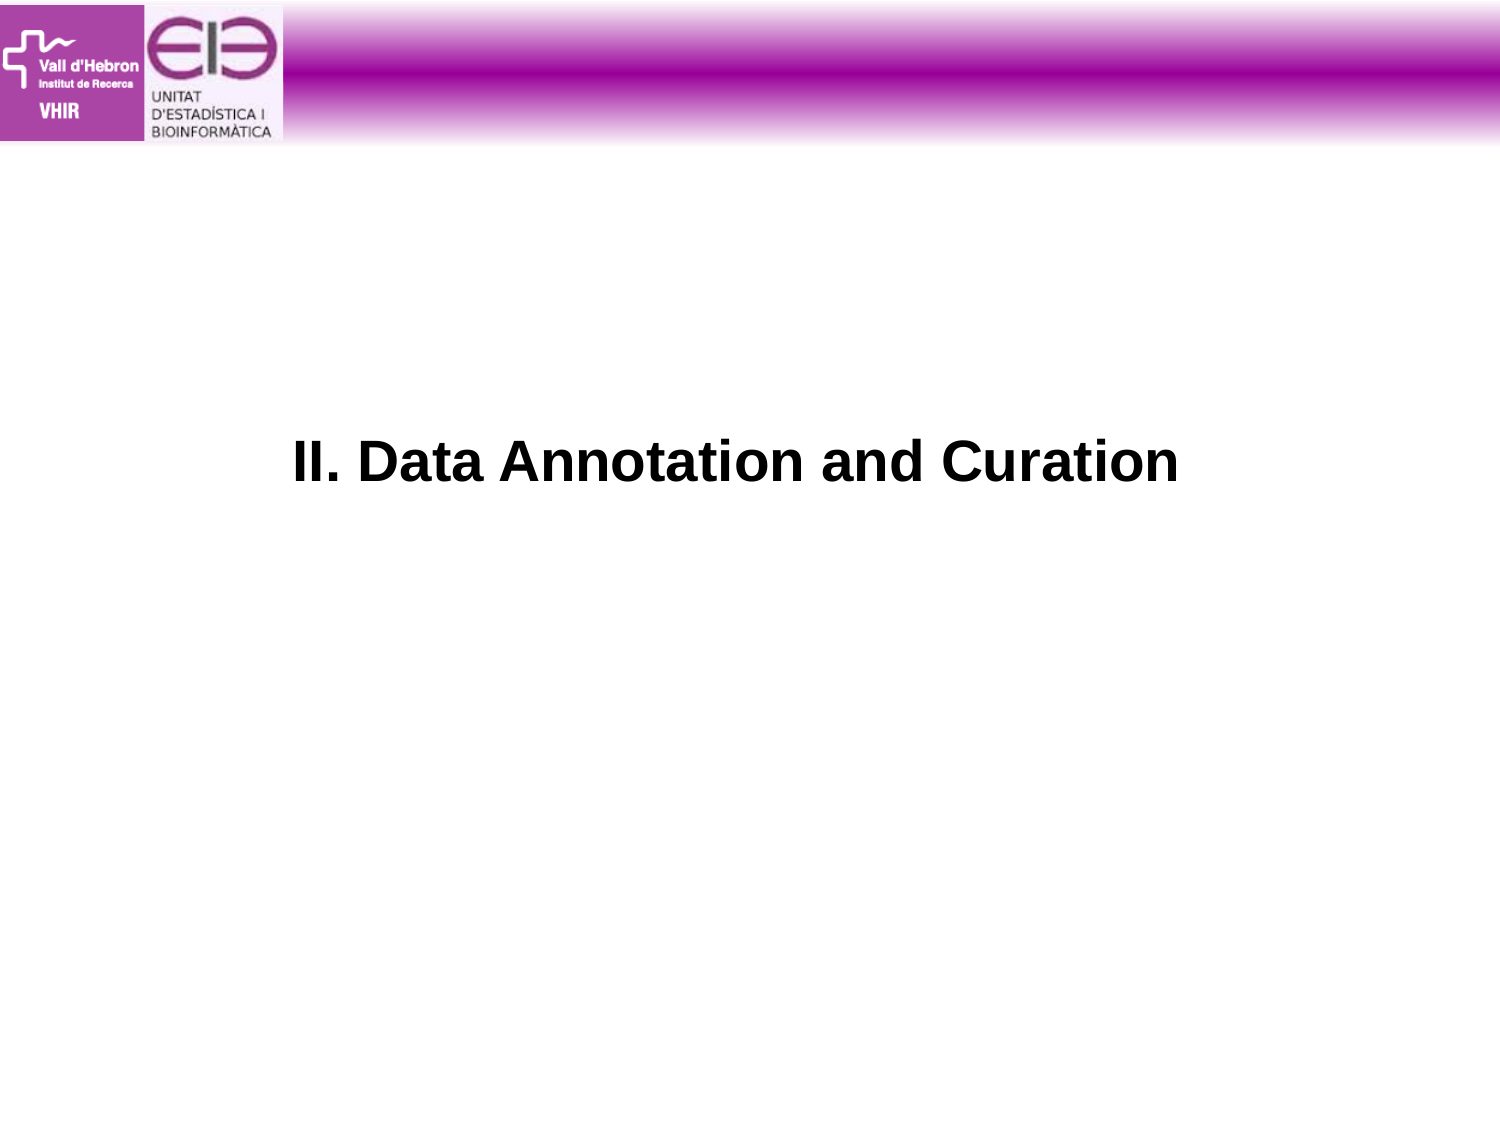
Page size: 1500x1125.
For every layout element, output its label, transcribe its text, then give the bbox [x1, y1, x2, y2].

text_box [0, 0, 1500, 148]
picture [0, 5, 284, 141]
text_box II. Data Annotation and Curation [211, 421, 1263, 570]
